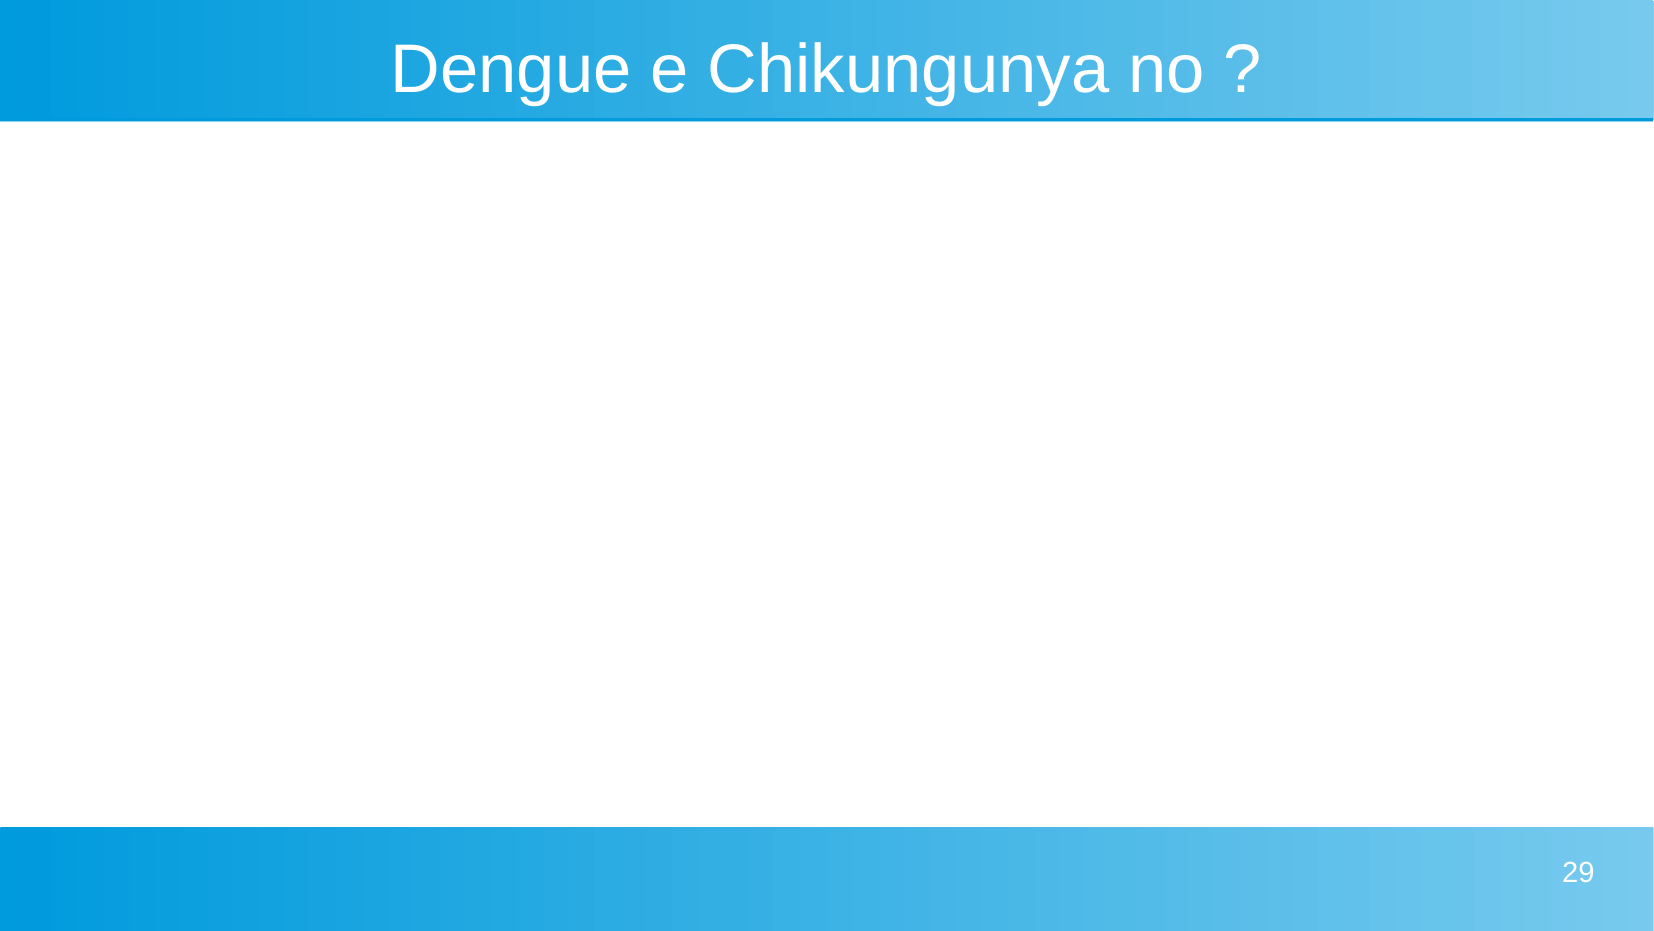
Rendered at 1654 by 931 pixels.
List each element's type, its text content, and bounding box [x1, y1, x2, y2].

title Dengue e Chikungunya no ? [59, 29, 1595, 108]
